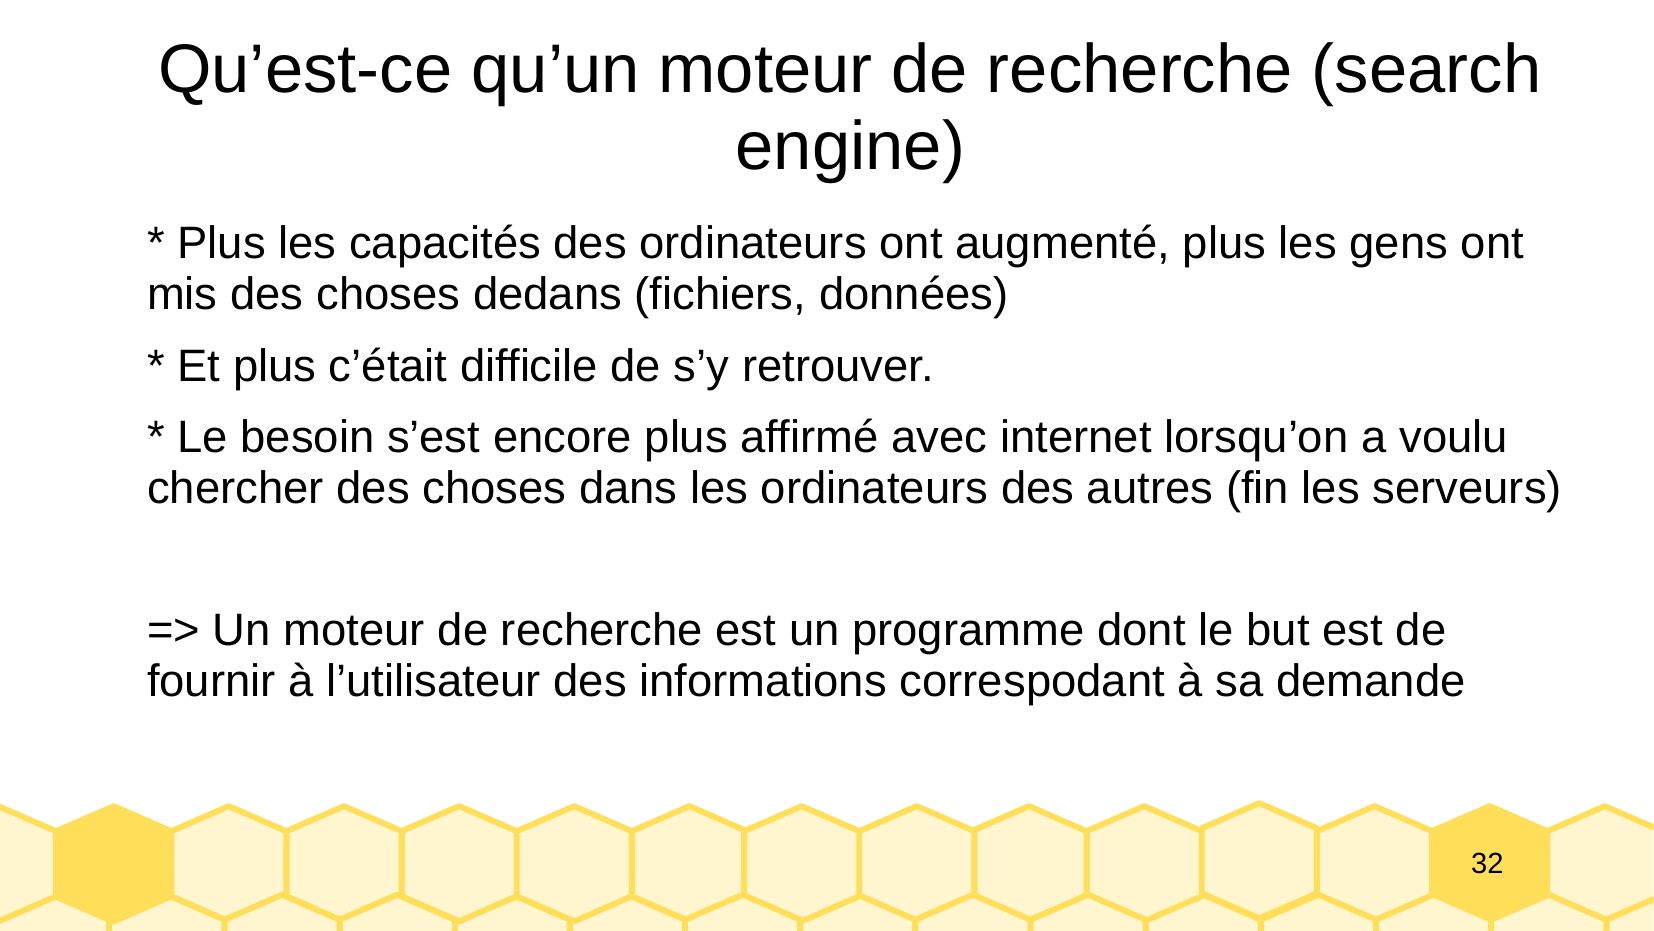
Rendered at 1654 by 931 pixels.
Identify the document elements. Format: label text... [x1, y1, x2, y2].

list * Plus les capacités des ordinateurs ont augmenté, plus les gens ont mis des choses dedans (fichiers, données) * Et plus c’était difficile de s’y retrouver. * Le besoin s’est encore plus affirmé avec internet lorsqu’on a voulu chercher des choses dans les ordinateurs des autres (fin les serveurs) => Un moteur de recherche est un programme dont le but est de fournir à l’utilisateur des informations correspodant à sa demande [82, 217, 1571, 758]
title Qu’est-ce qu’un moteur de recherche (search engine) [106, 29, 1595, 185]
